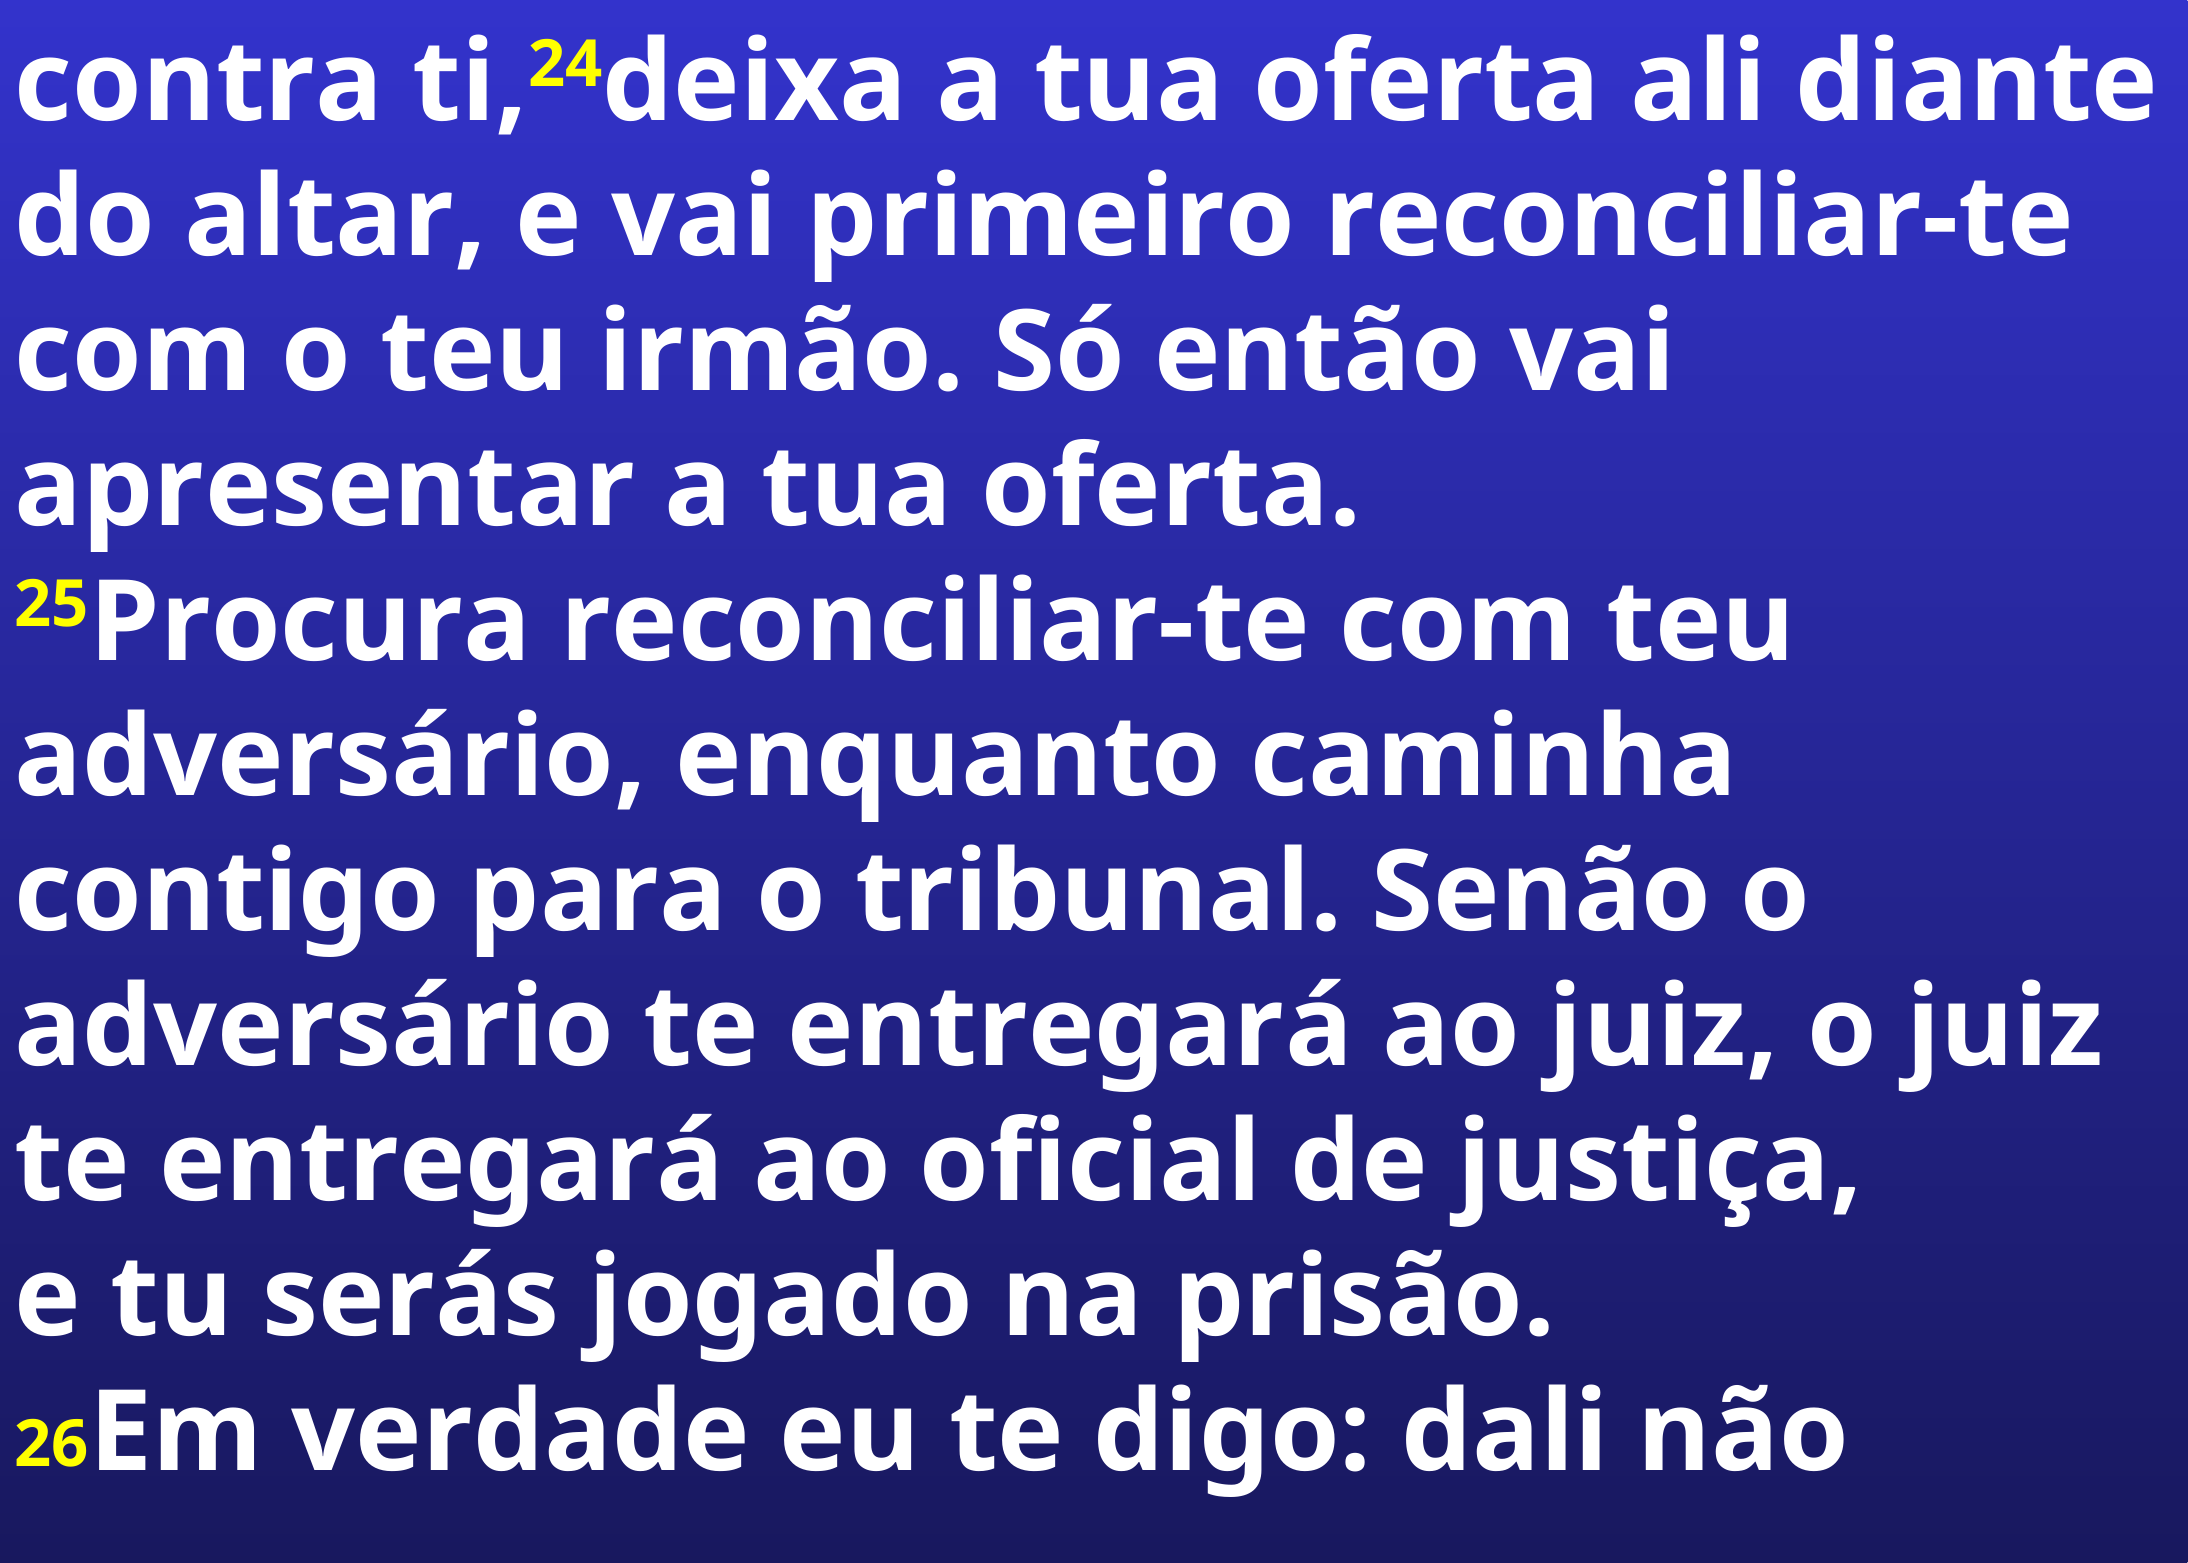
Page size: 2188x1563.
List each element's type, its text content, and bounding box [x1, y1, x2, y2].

text_box contra ti,24deixa a tua oferta ali diante do altar, e vai primeiro reconciliar-te com o teu irmão. Só então vai apresentar a tua oferta. 25Procura reconciliar-te com teu adversário, enquanto caminha contigo para o tribunal. Senão o adversário te entregará ao juiz, o juiz te entregará ao oficial de justiça, e tu serás jogado na prisão. 26Em verdade eu te digo: dali não [0, 0, 2188, 1501]
